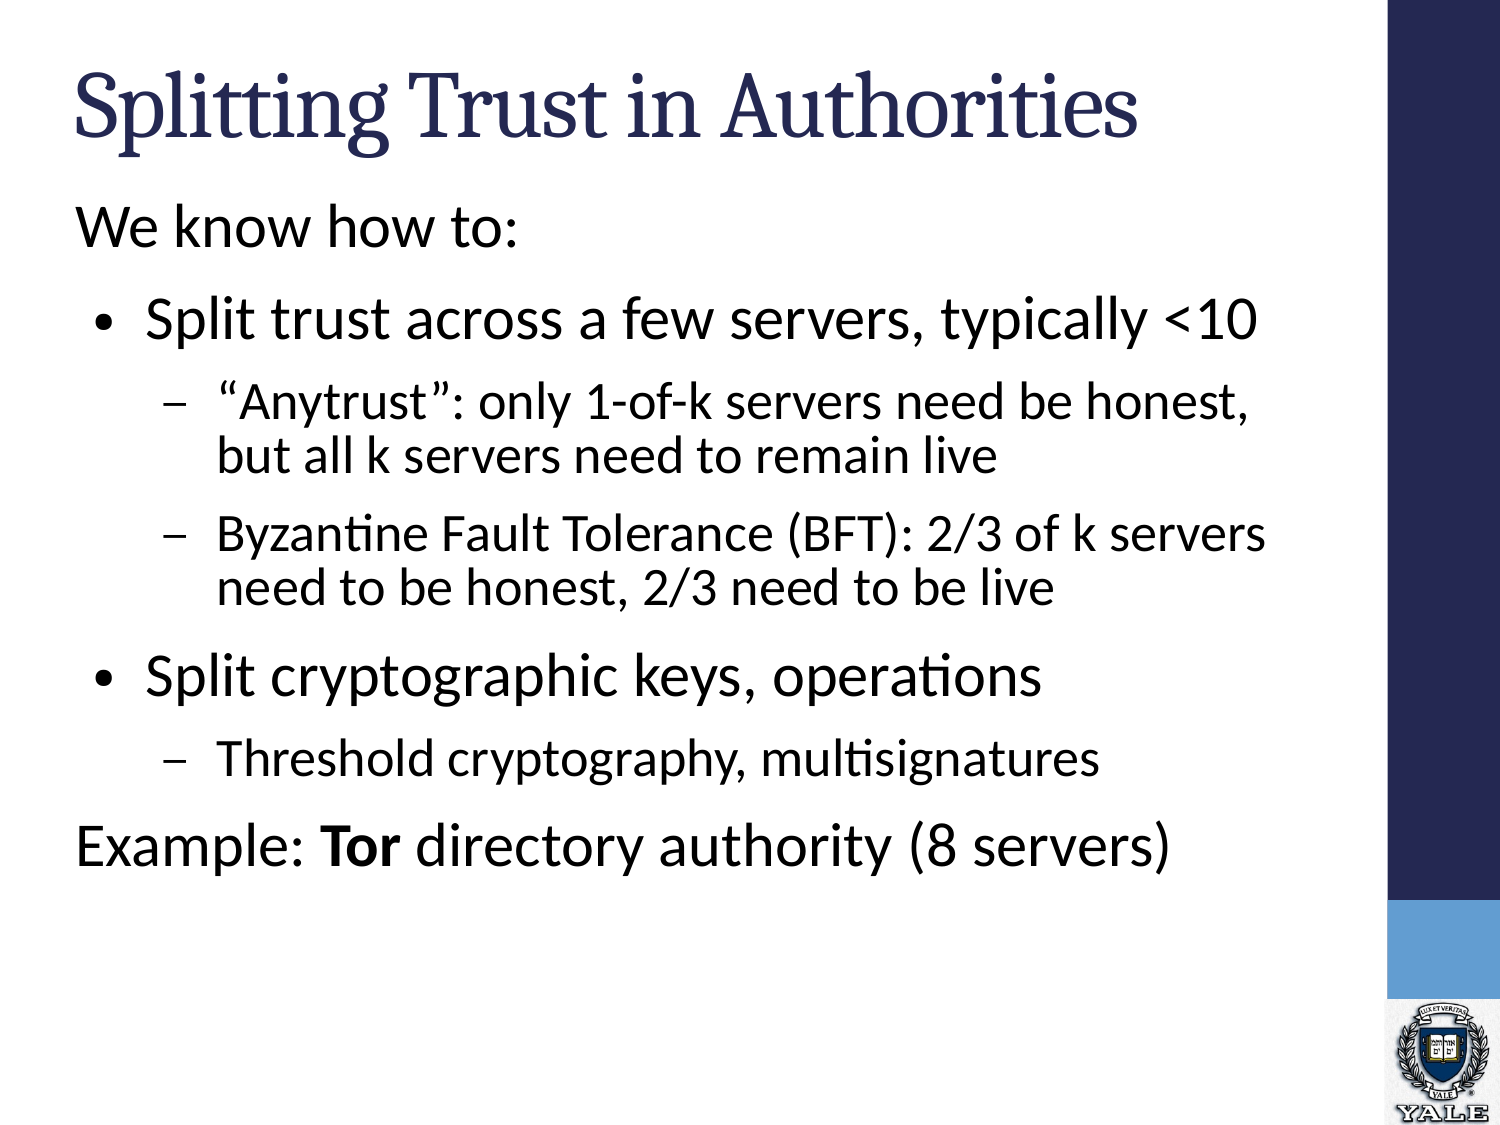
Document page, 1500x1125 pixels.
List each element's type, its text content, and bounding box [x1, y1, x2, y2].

title Splitting Trust in Authorities [75, 12, 1325, 200]
list We know how to: Split trust across a few servers, typically <10 “Anytrust”: only 1-of-k servers need be honest, but all k servers need to remain live Byzantine Fault Tolerance (BFT): 2/3 of k servers need to be honest, 2/3 need to be live Split cryptographic keys, operations Threshold cryptography, multisignatures Example: Tor directory authority (8 servers) [75, 200, 1325, 1063]
picture [1384, 999, 1500, 1125]
